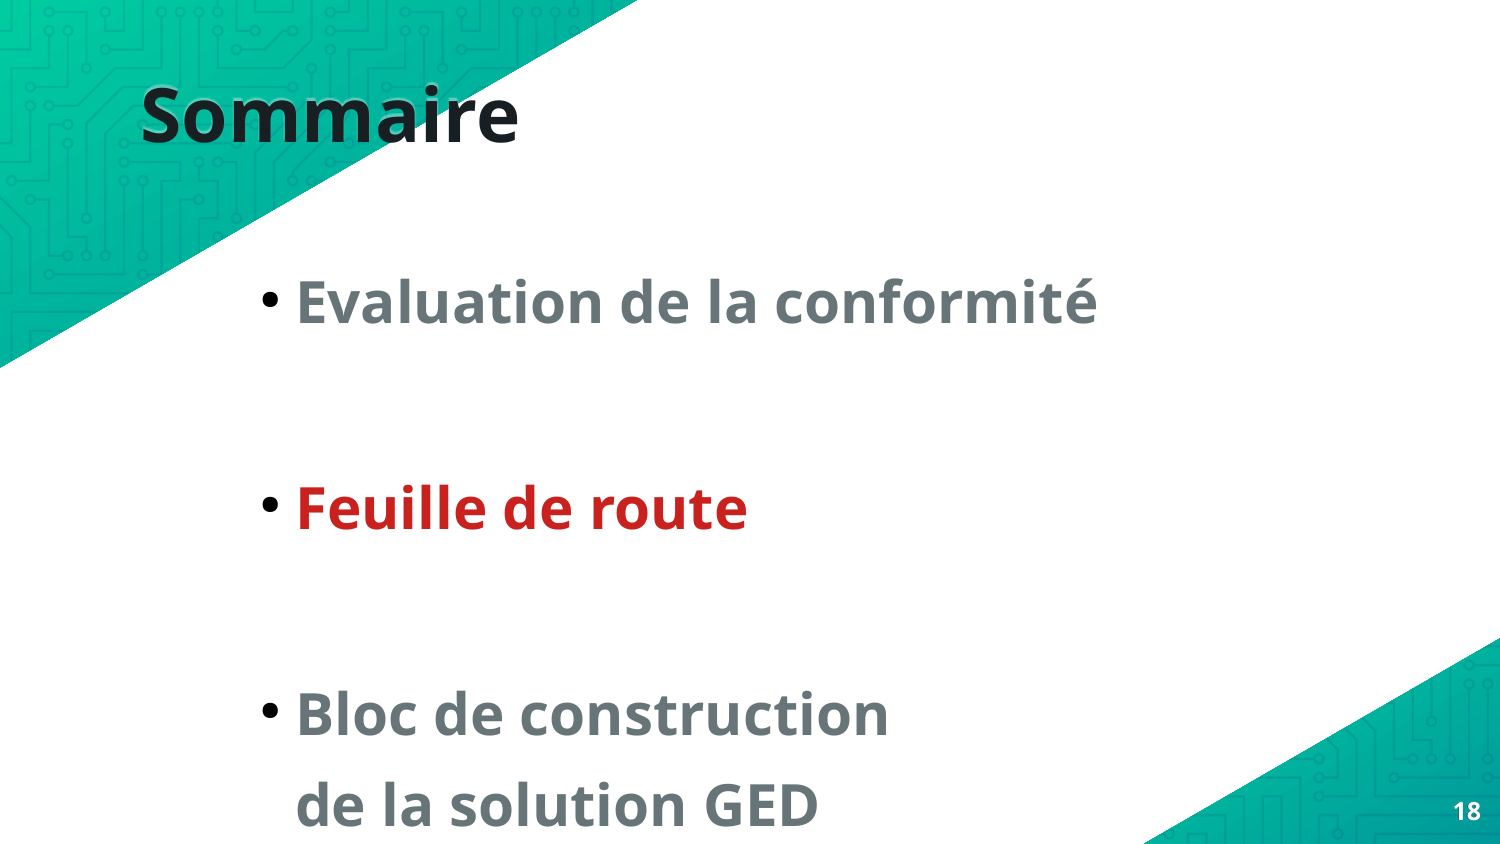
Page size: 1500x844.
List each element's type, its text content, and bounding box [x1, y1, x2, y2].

slide_number <numéro> [1391, 779, 1482, 844]
list Evaluation de la conformité Feuille de route Bloc de construction de la solution GED [259, 249, 1371, 764]
title Sommaire [140, 78, 1360, 160]
